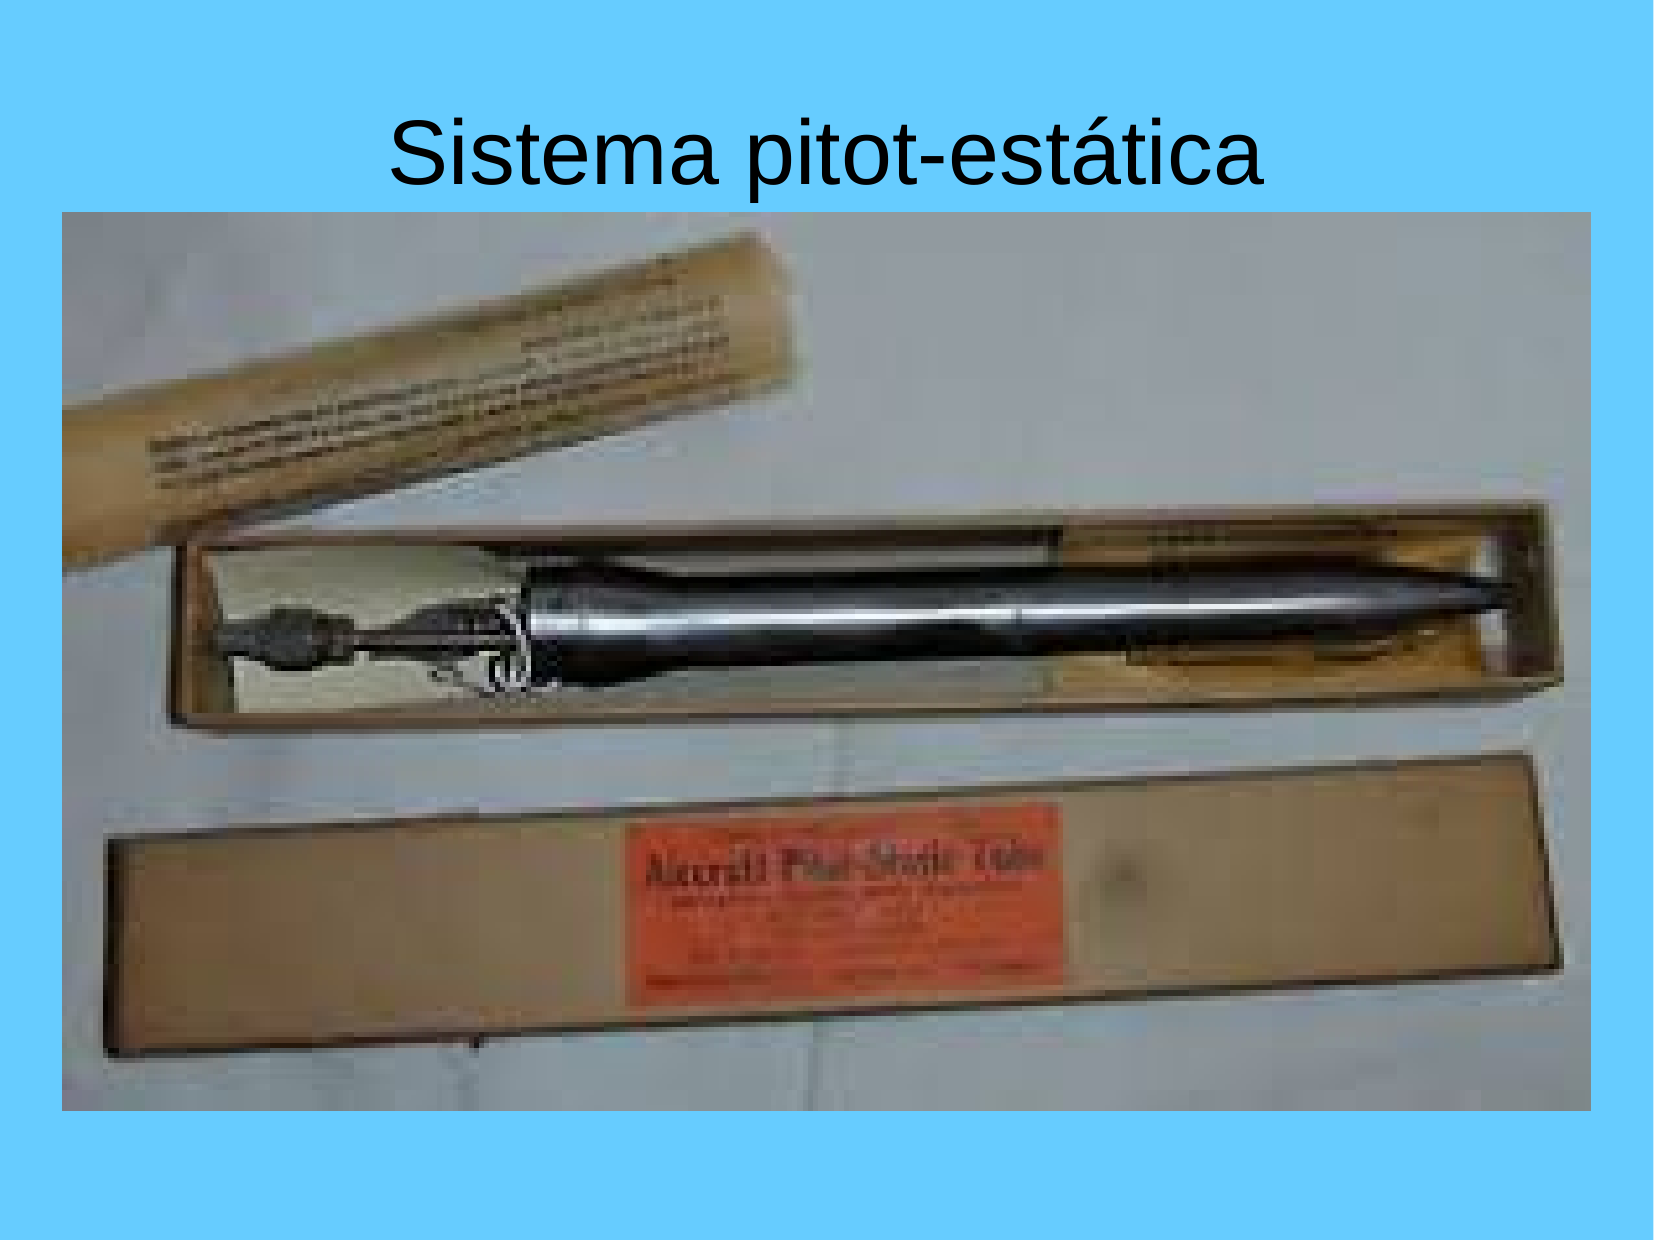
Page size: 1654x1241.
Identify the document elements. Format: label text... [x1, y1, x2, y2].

title Sistema pitot-estática [82, 49, 1571, 212]
picture [62, 212, 1591, 1111]
